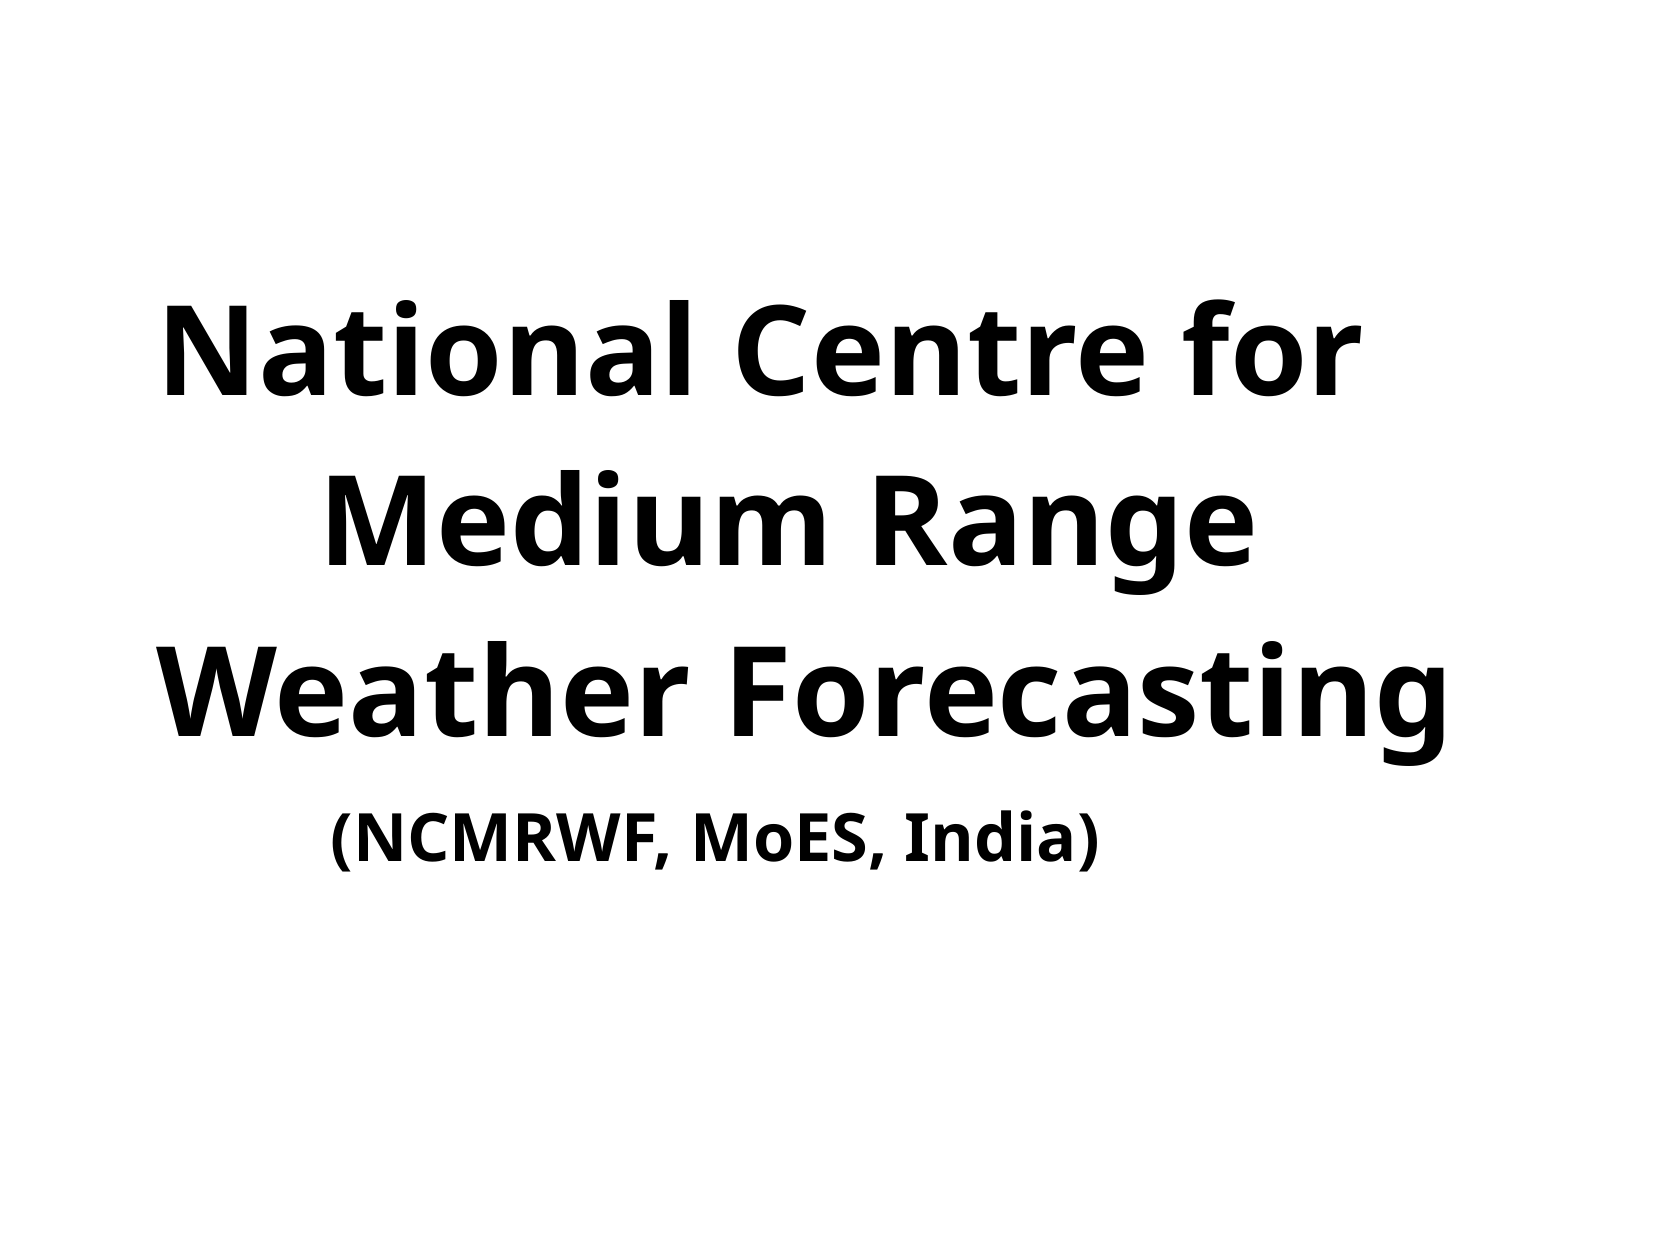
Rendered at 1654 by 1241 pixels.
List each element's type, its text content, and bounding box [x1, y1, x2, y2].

text_box National Centre for Medium Range Weather Forecasting (NCMRWF, MoES, India) [141, 253, 1571, 901]
